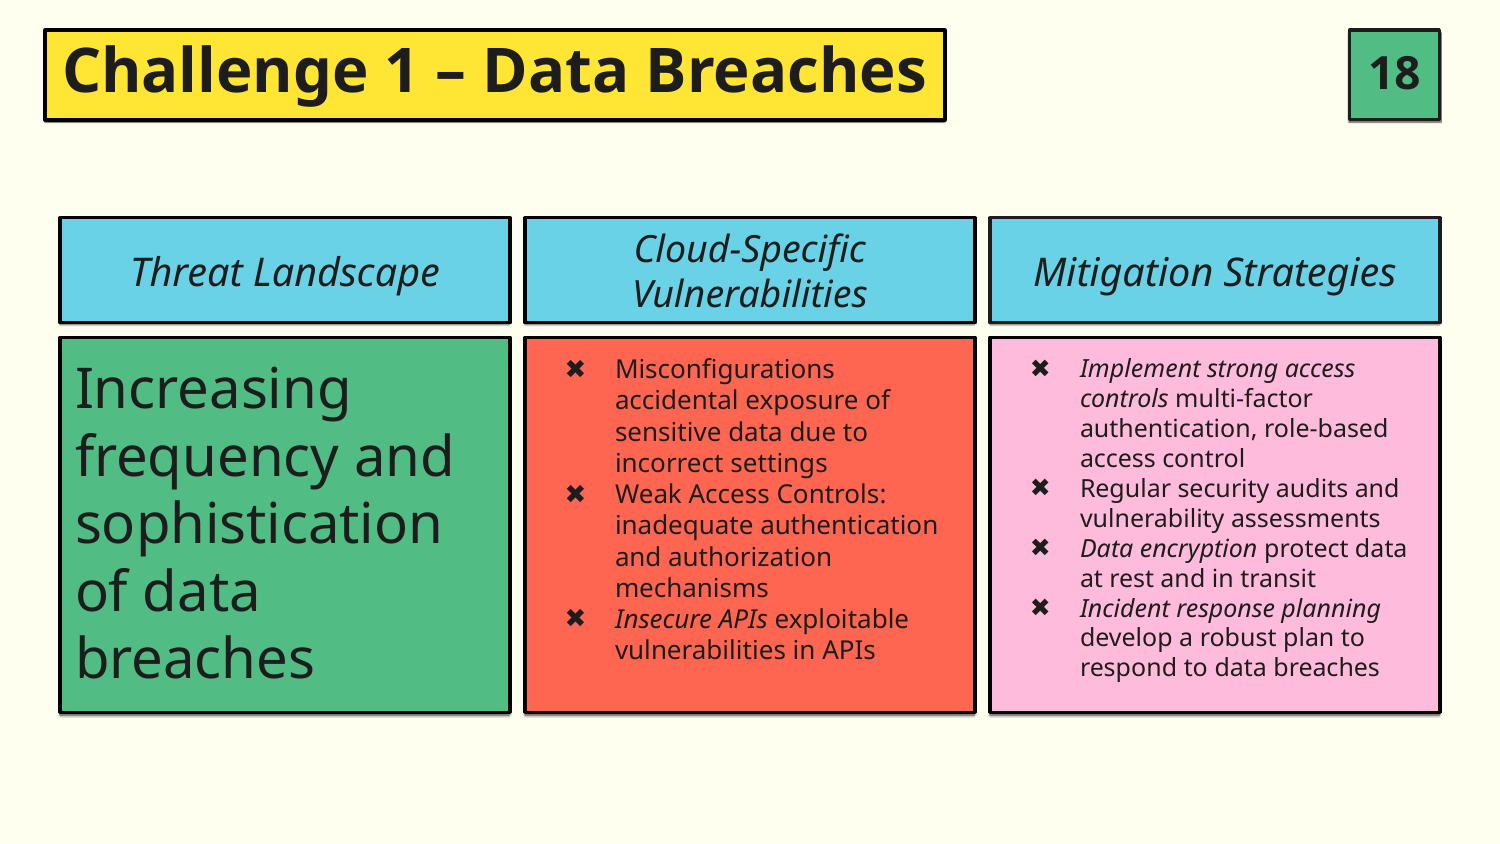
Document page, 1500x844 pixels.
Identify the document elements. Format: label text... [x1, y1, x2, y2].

list Implement strong access controls multi-factor authentication, role-based access control Regular security audits and vulnerability assessments Data encryption protect data at rest and in transit Incident response planning develop a robust plan to respond to data breaches [990, 337, 1440, 713]
subtitle Cloud-Specific Vulnerabilities [525, 217, 975, 323]
list Misconfigurations accidental exposure of sensitive data due to incorrect settings Weak Access Controls: inadequate authentication and authorization mechanisms Insecure APIs exploitable vulnerabilities in APIs [525, 337, 975, 713]
list Increasing frequency and sophistication of data breaches [60, 337, 510, 713]
subtitle Mitigation Strategies [990, 217, 1440, 323]
subtitle Threat Landscape [60, 217, 510, 323]
title Challenge 1 – Data Breaches [45, 30, 945, 120]
